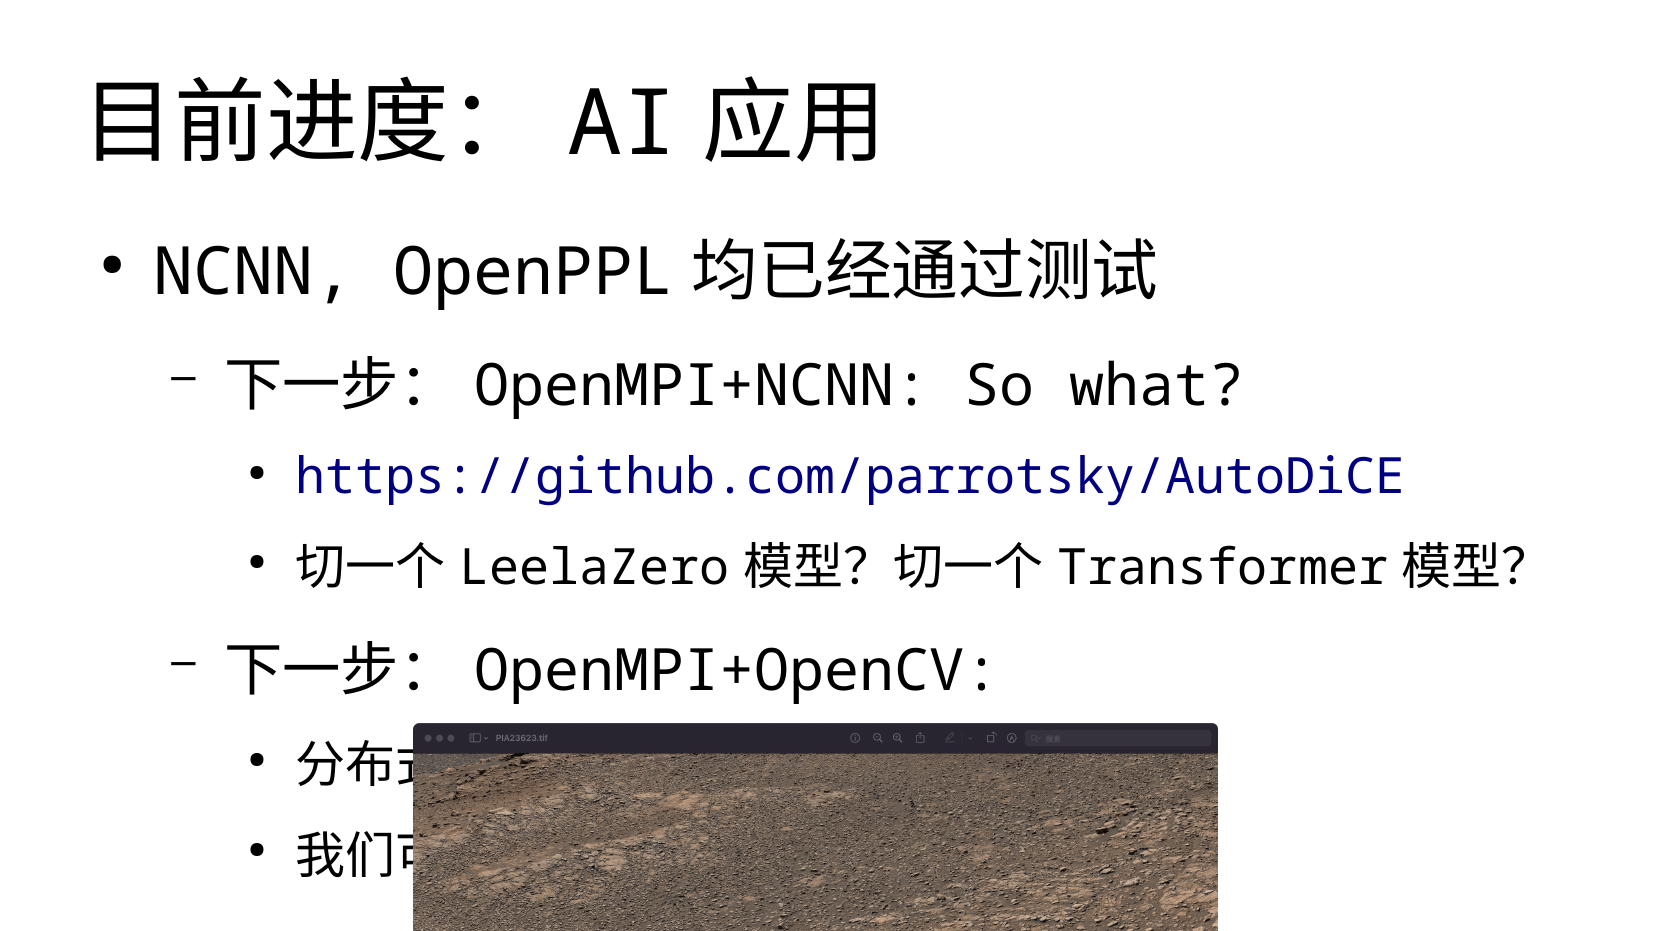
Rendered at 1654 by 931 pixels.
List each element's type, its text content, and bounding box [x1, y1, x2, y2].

picture [413, 723, 1218, 931]
list NCNN, OpenPPL均已经通过测试 下一步：OpenMPI+NCNN: So what? https://github.com/parrotsky/AutoDiCE 切一个LeelaZero模型？切一个Transformer模型？ 下一步：OpenMPI+OpenCV: 分布式计算摄影？ 我们可以对一个2G的照片做什么？ [82, 217, 1571, 931]
title 目前进度：AI应用 [82, 37, 1571, 193]
